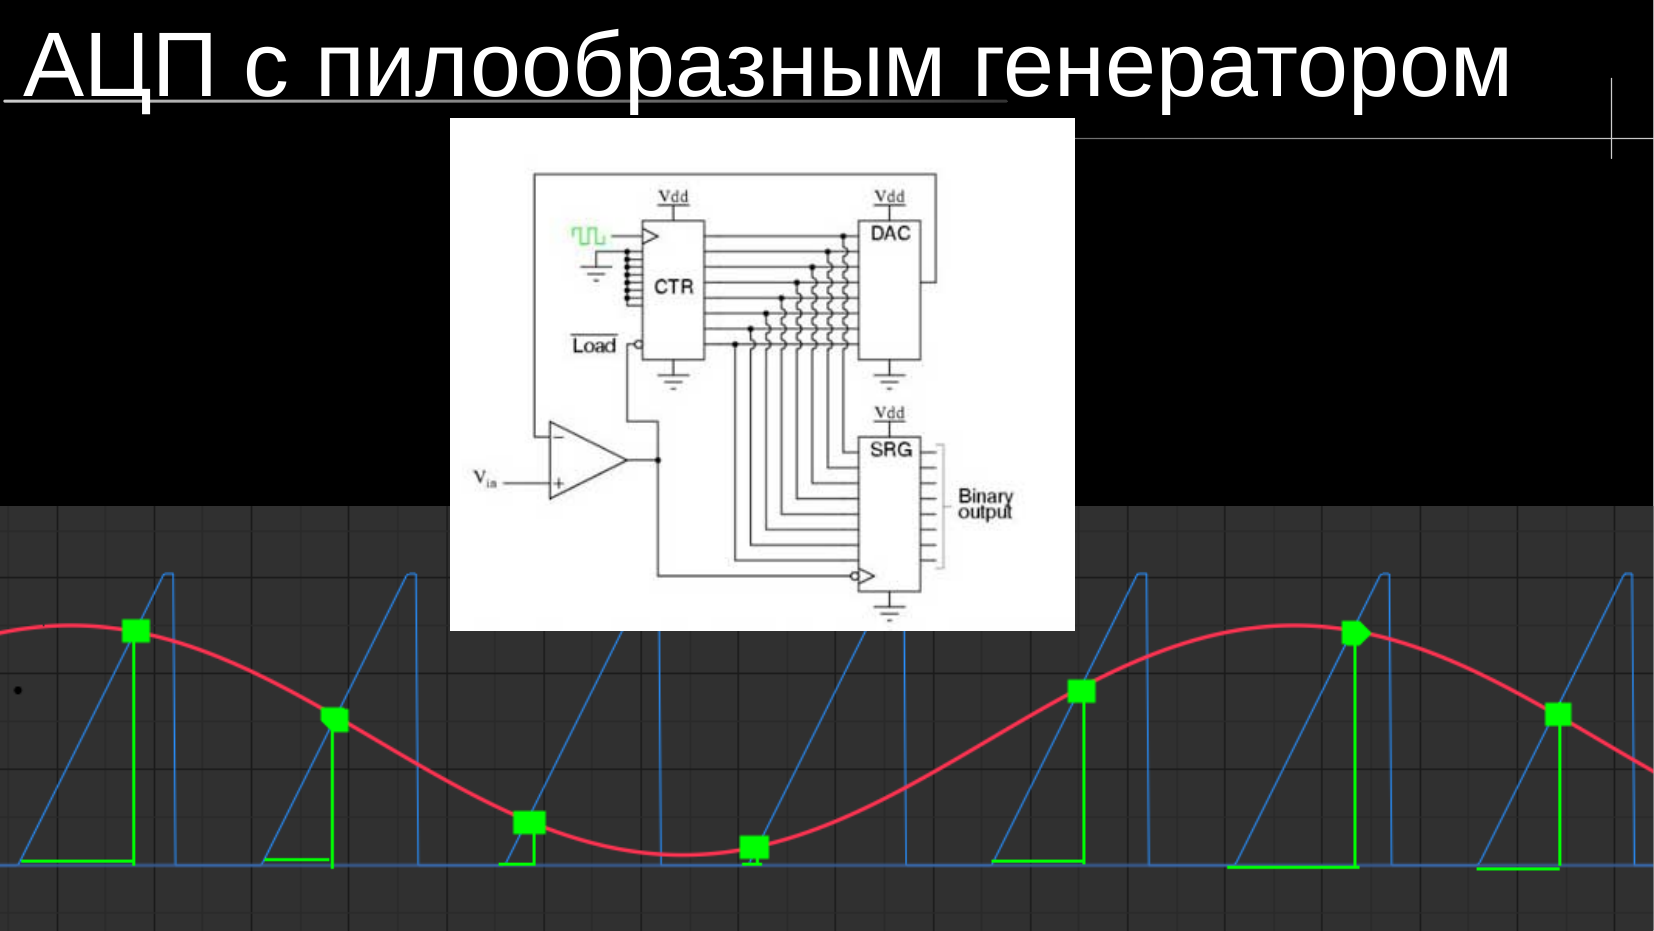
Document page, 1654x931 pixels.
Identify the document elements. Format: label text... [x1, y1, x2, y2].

picture [0, 118, 1654, 931]
title АЦП с пилообразным генератором [23, 11, 1589, 119]
